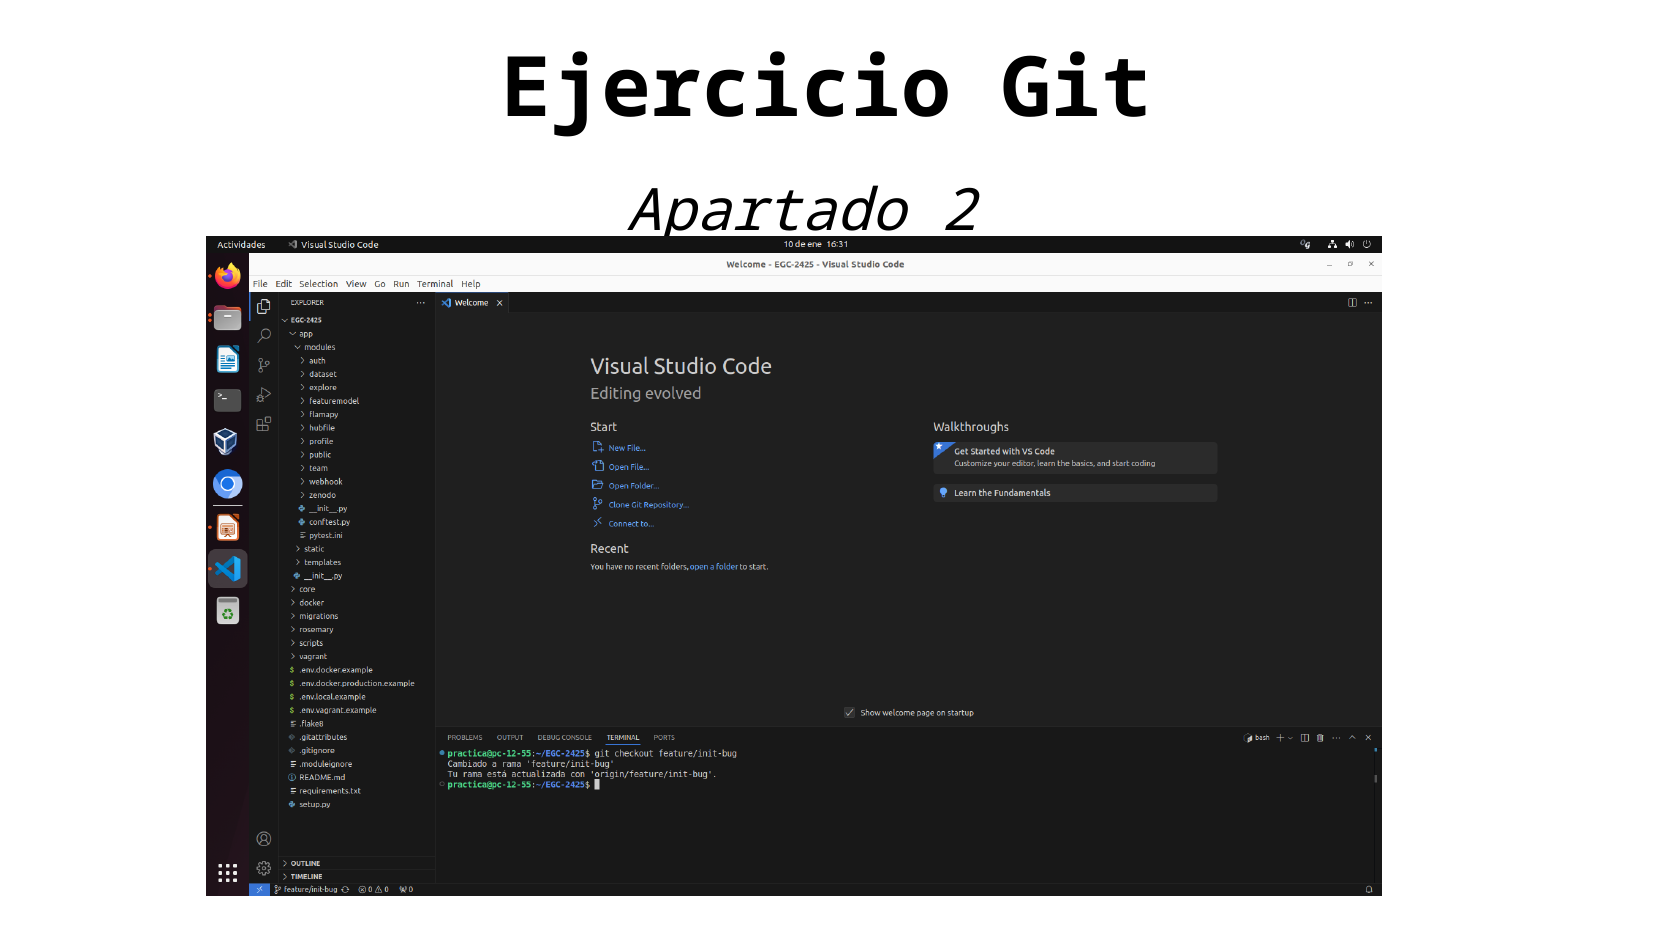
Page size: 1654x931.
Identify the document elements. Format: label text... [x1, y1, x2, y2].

title Ejercicio Git Apartado 2 [82, 57, 1571, 217]
picture [206, 236, 1382, 896]
subtitle [82, 217, 1571, 758]
